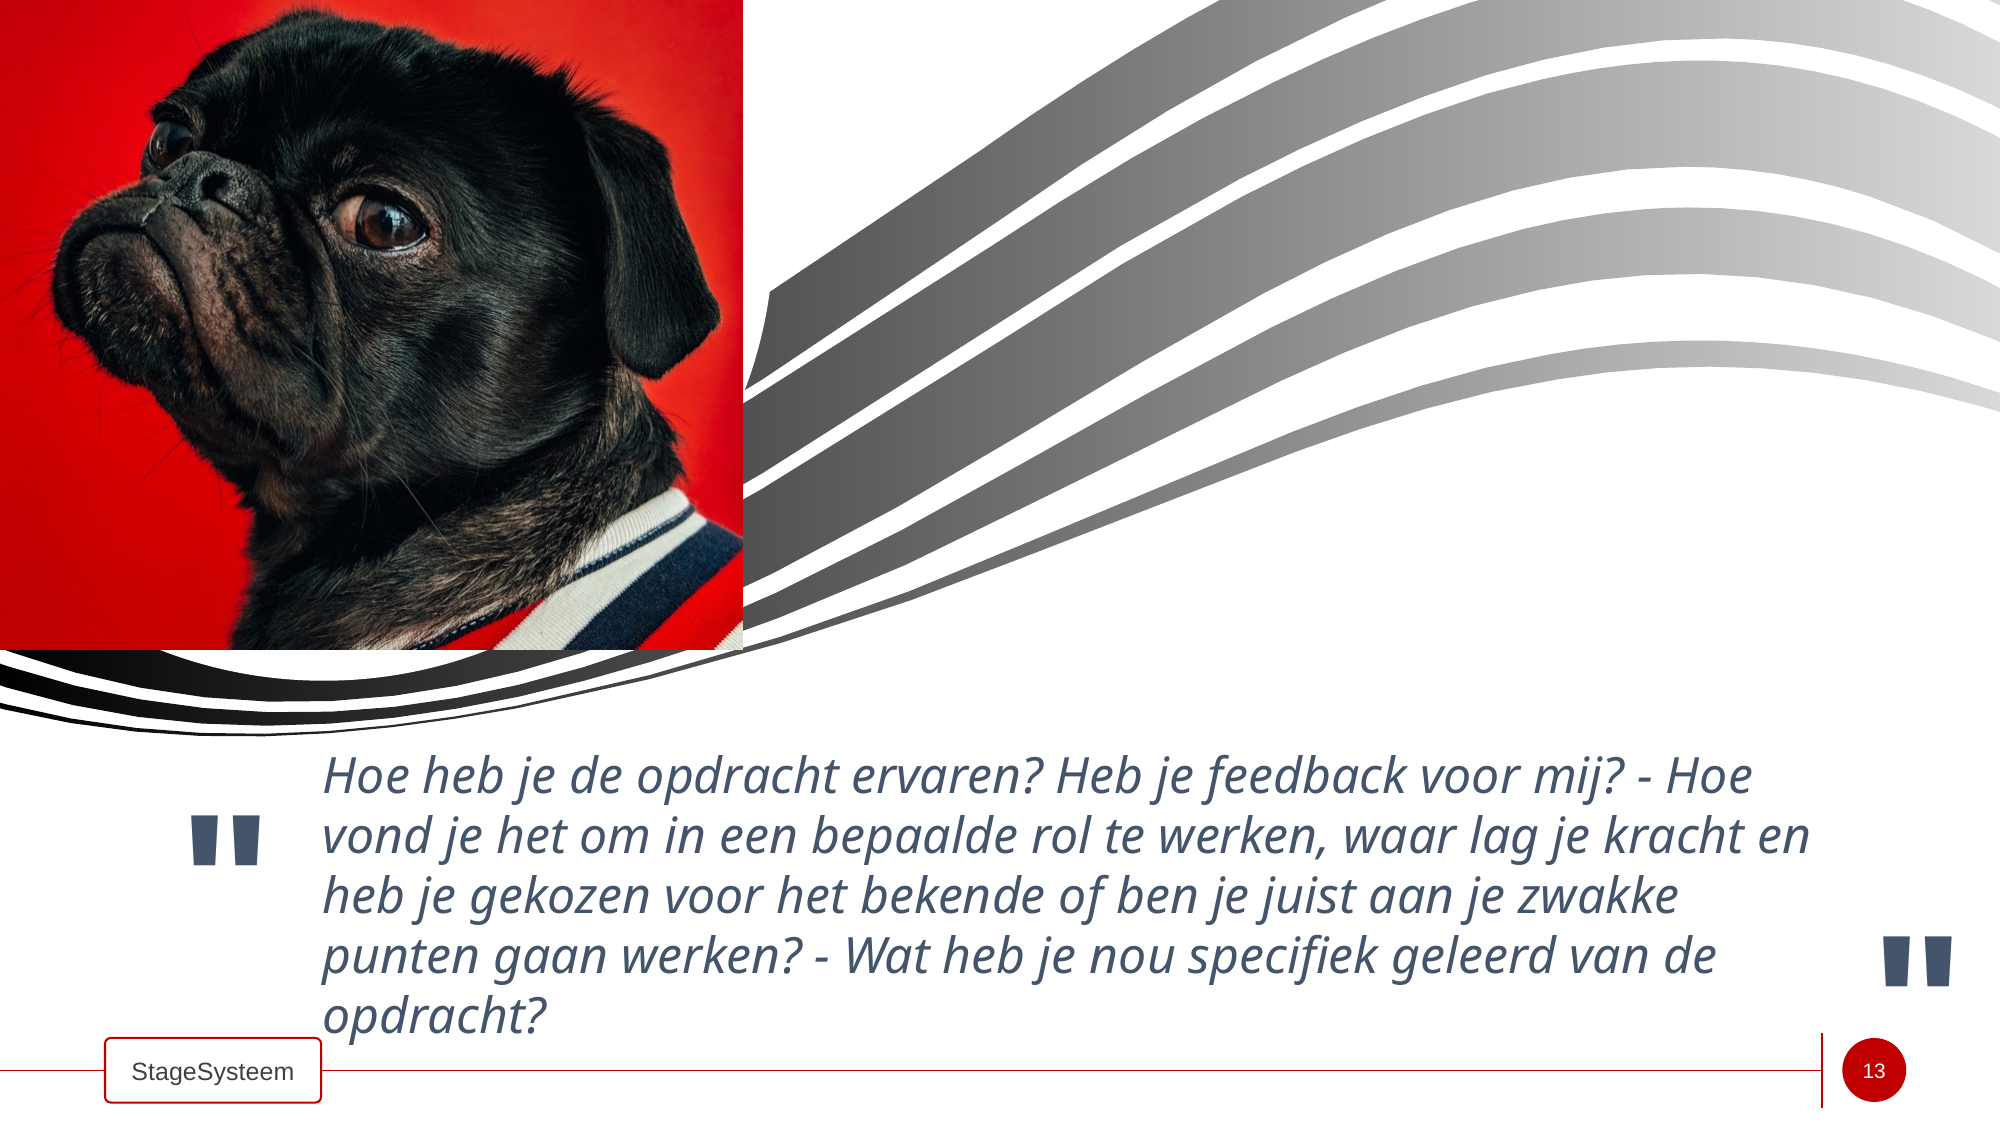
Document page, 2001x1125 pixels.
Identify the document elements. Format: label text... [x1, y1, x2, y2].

picture [0, 0, 743, 650]
title Hoe heb je de opdracht ervaren? Heb je feedback voor mij? - Hoe vond je het om in een bepaalde rol te werken, waar lag je kracht en heb je gekozen voor het bekende of ben je juist aan je zwakke punten gaan werken? - Wat heb je nou specifiek geleerd van de opdracht? [307, 736, 1843, 952]
text_box 14 [1842, 1038, 1907, 1103]
text_box StageSysteem [105, 1037, 322, 1103]
